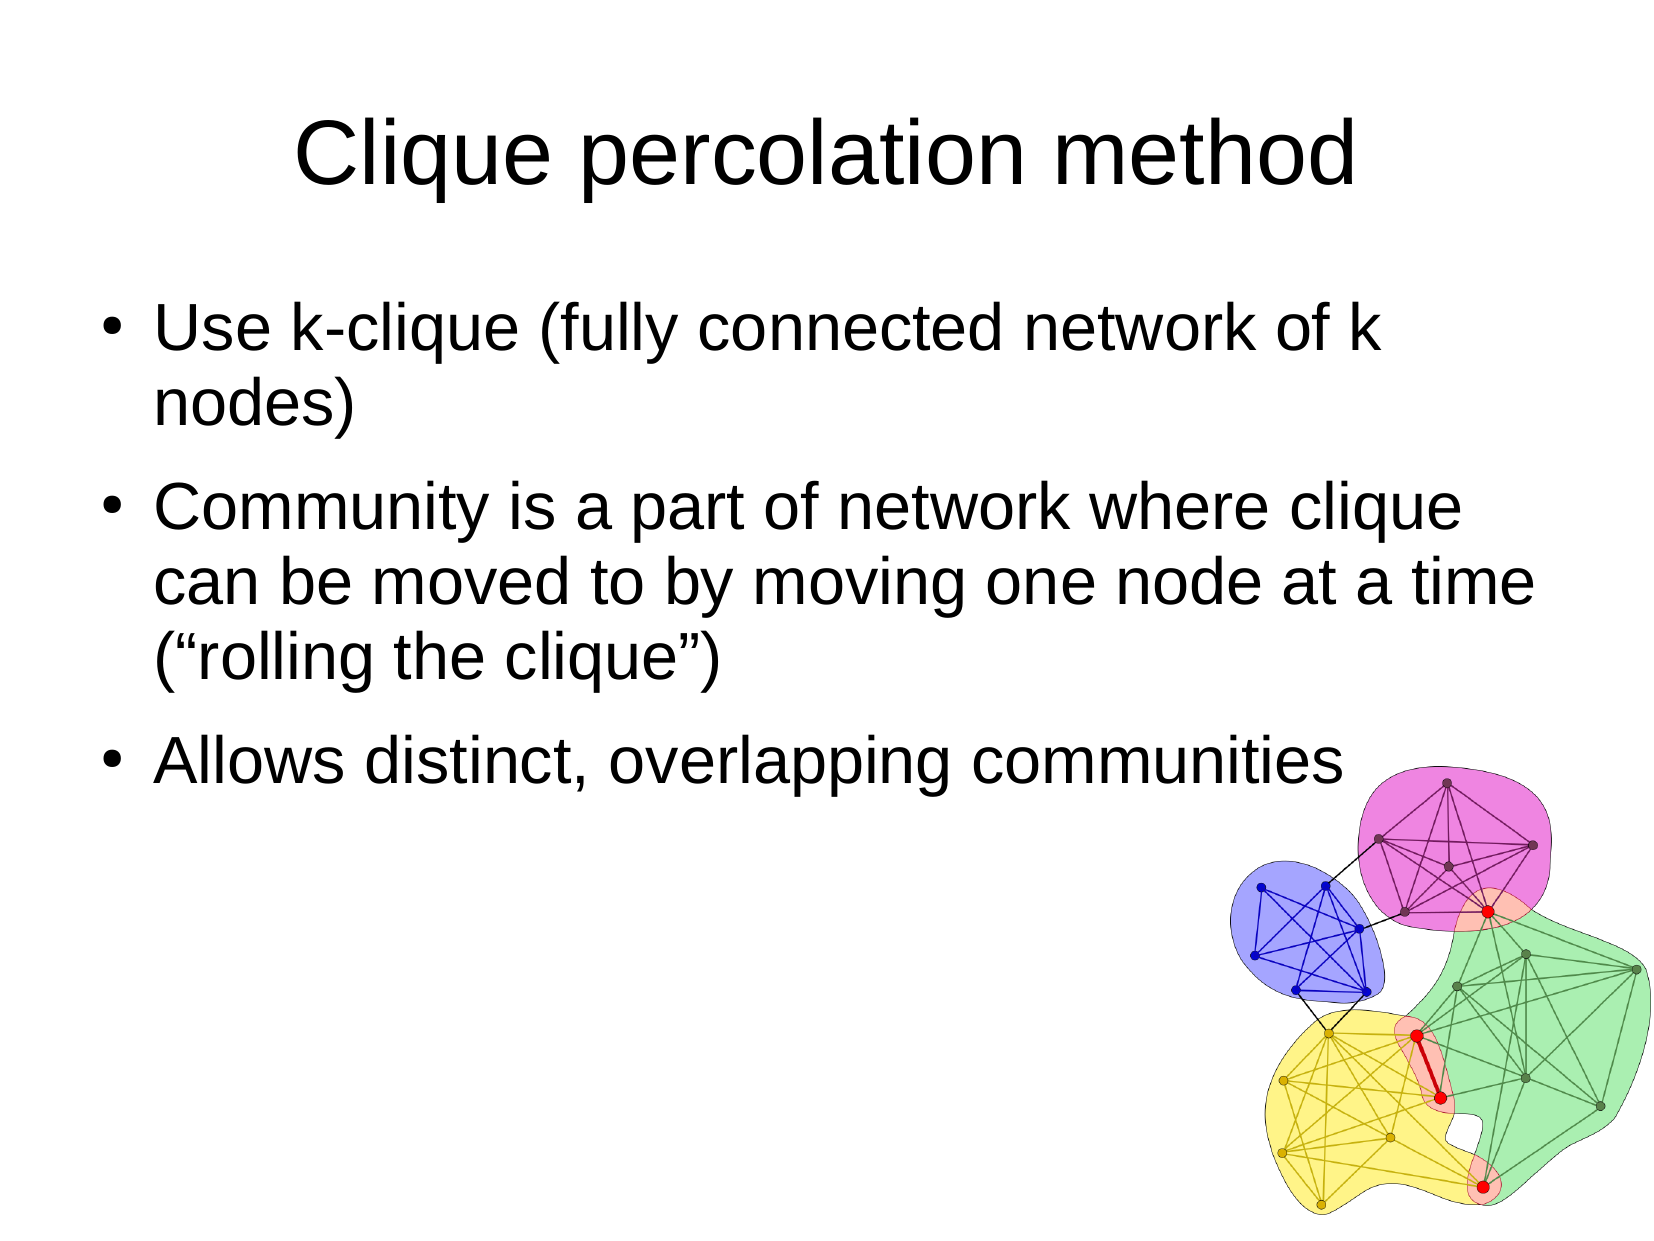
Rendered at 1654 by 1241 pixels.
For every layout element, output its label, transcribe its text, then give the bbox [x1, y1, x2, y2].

title Clique percolation method [82, 49, 1571, 257]
list Use k-clique (fully connected network of k nodes) Community is a part of network where clique can be moved to by moving one node at a time (“rolling the clique”) Allows distinct, overlapping communities [82, 290, 1571, 1010]
picture [1230, 766, 1651, 1216]
